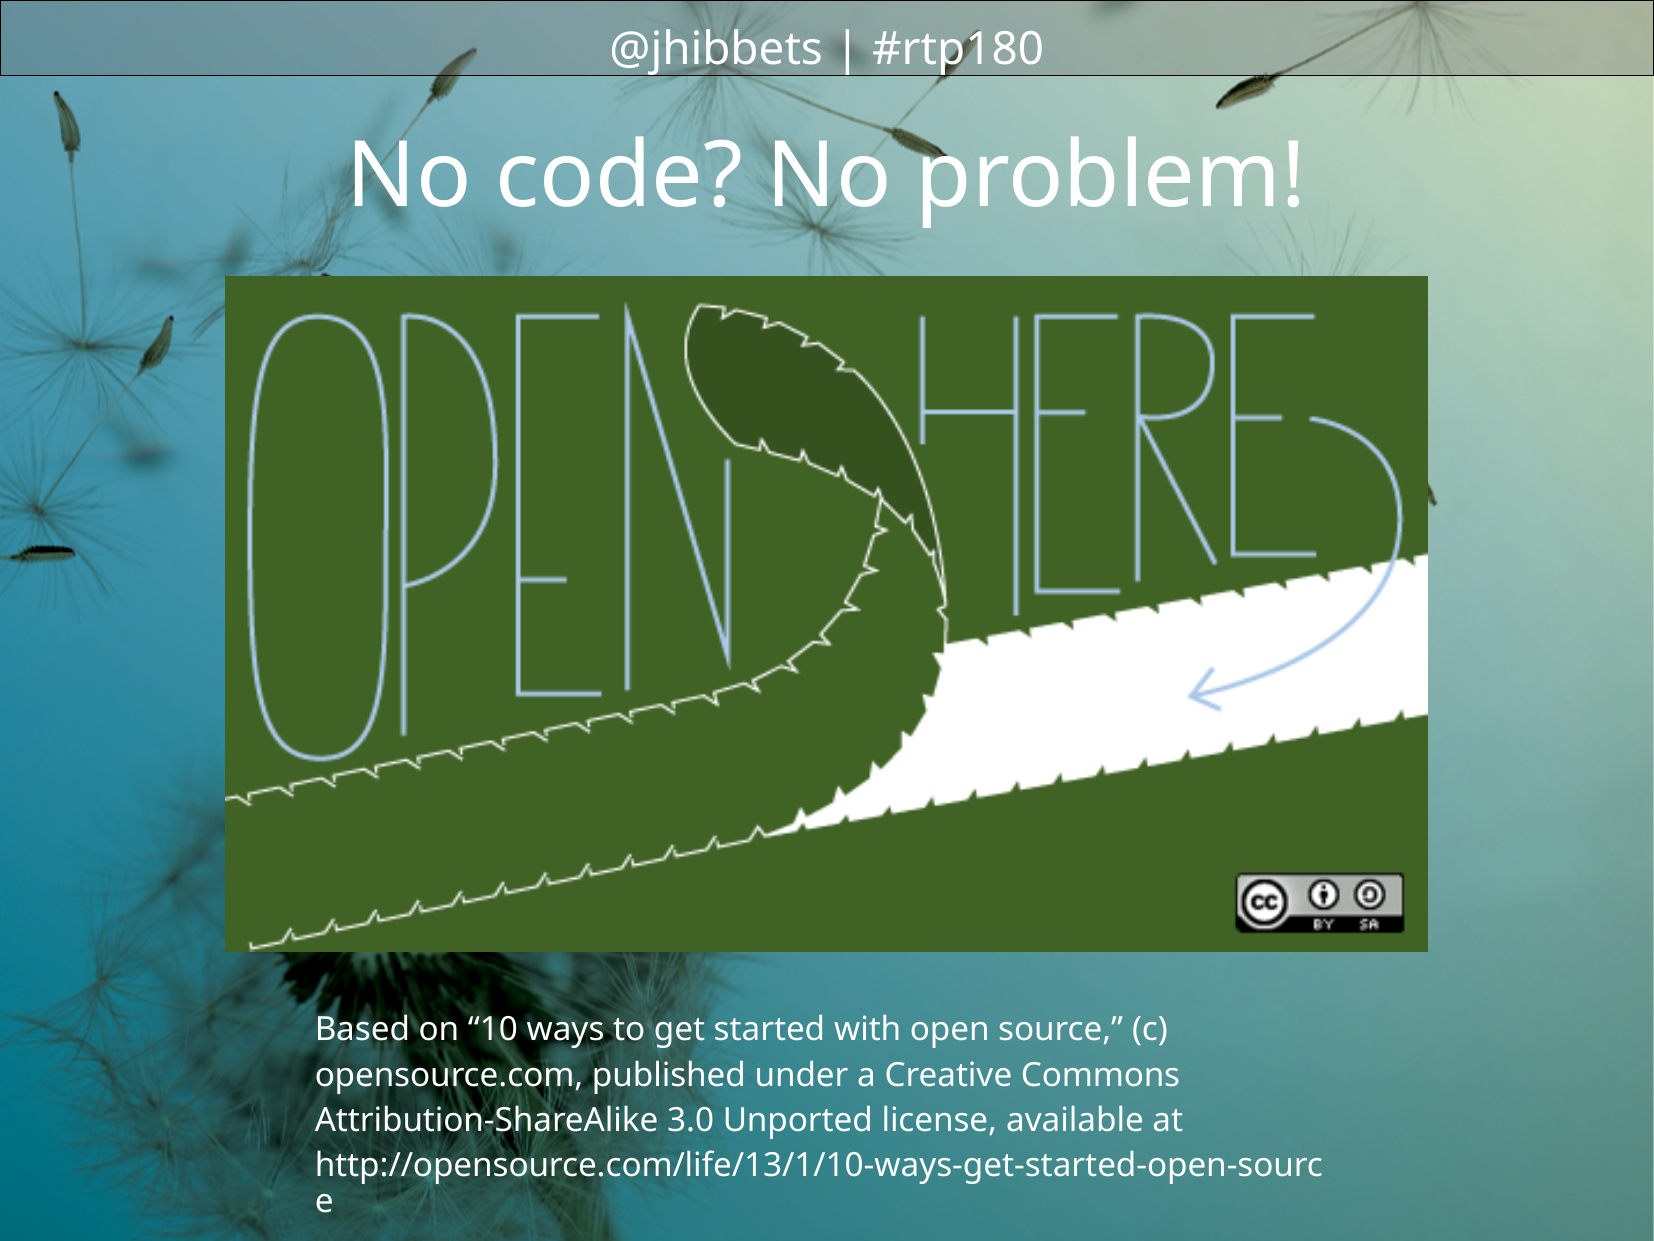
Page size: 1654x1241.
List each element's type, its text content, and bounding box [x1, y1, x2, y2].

title No code? No problem! [82, 67, 1571, 275]
text_box Based on “10 ways to get started with open source,” (c) opensource.com, published under a Creative Commons Attribution-ShareAlike 3.0 Unported license, available at http://opensource.com/life/13/1/10-ways-get-started-open-source [300, 998, 1351, 1200]
picture [0, 76, 1654, 1241]
